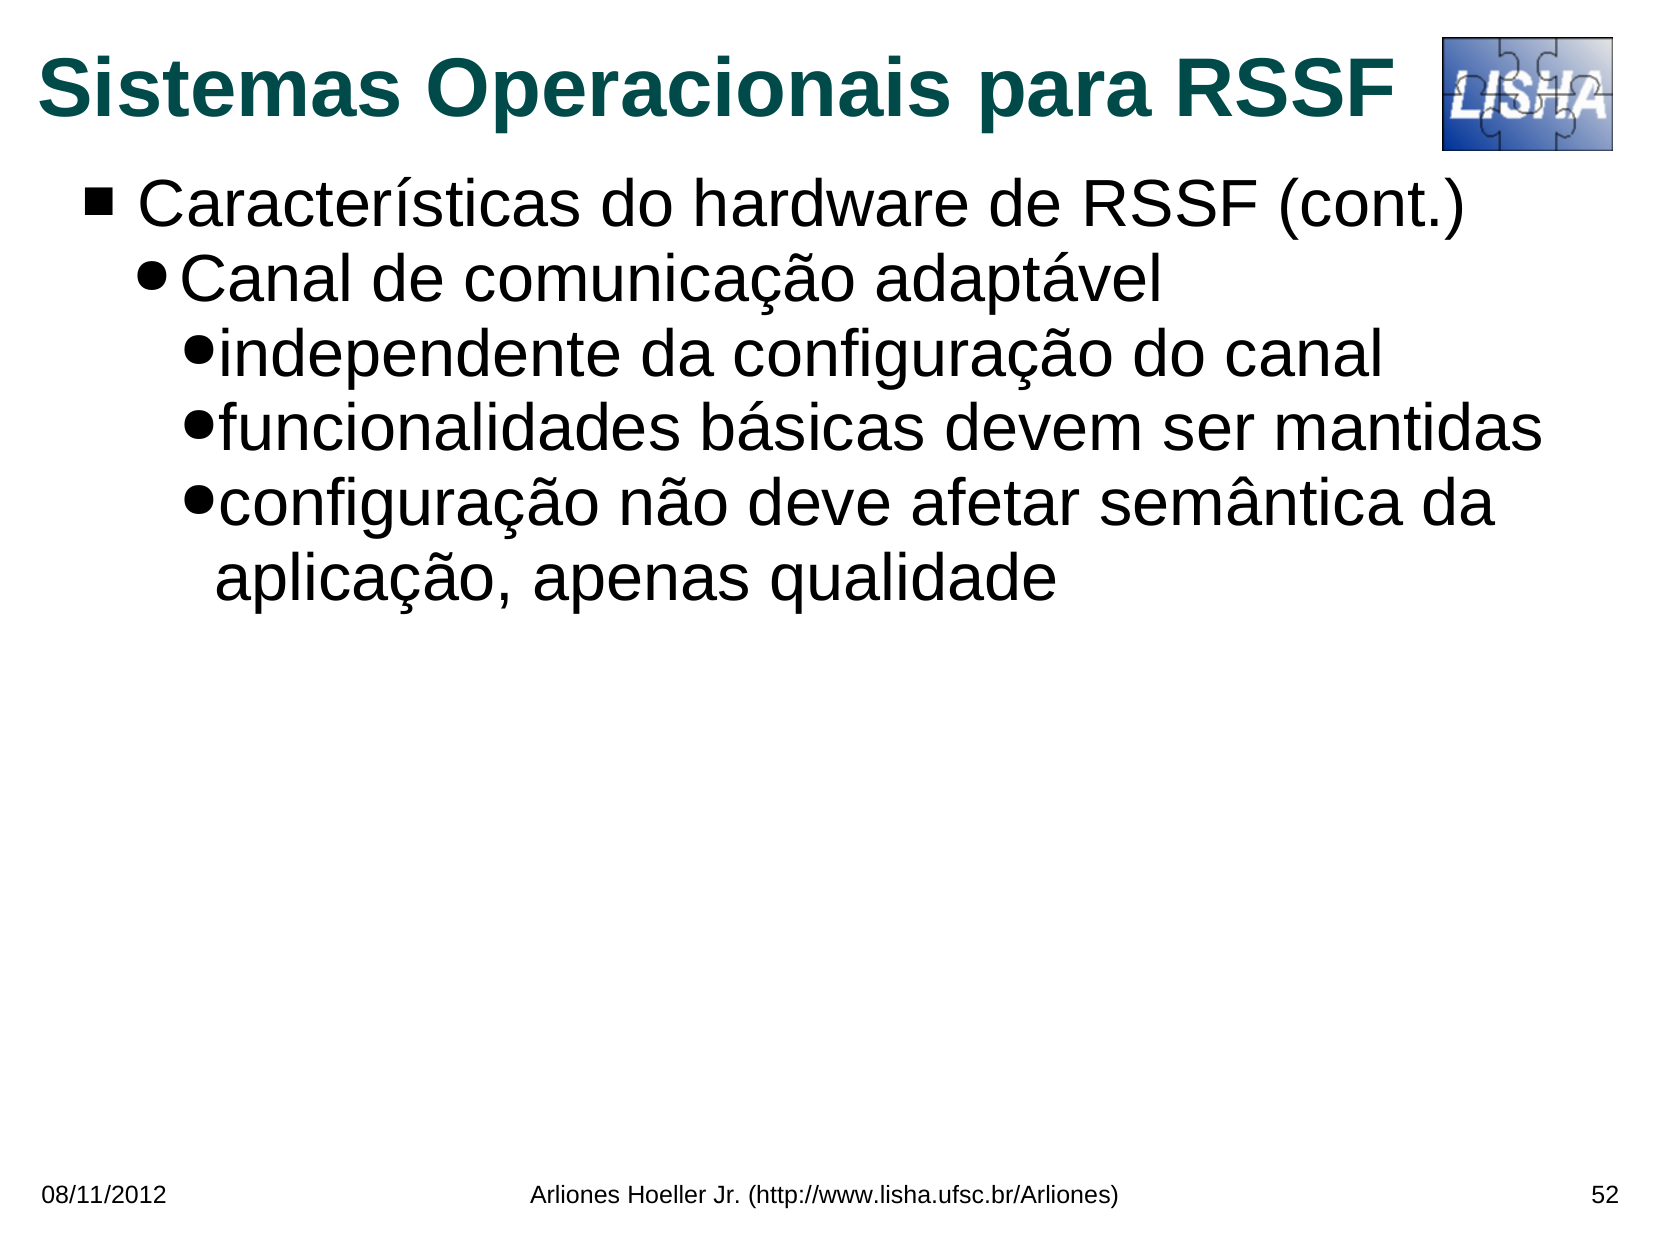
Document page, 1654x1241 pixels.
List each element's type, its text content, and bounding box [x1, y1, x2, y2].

title Sistemas Operacionais para RSSF [37, 6, 1426, 165]
list Características do hardware de RSSF (cont.) Canal de comunicação adaptável independente da configuração do canal funcionalidades básicas devem ser mantidas configuração não deve afetar semântica da aplicação, apenas qualidade [37, 165, 1613, 1104]
picture [1442, 37, 1613, 151]
